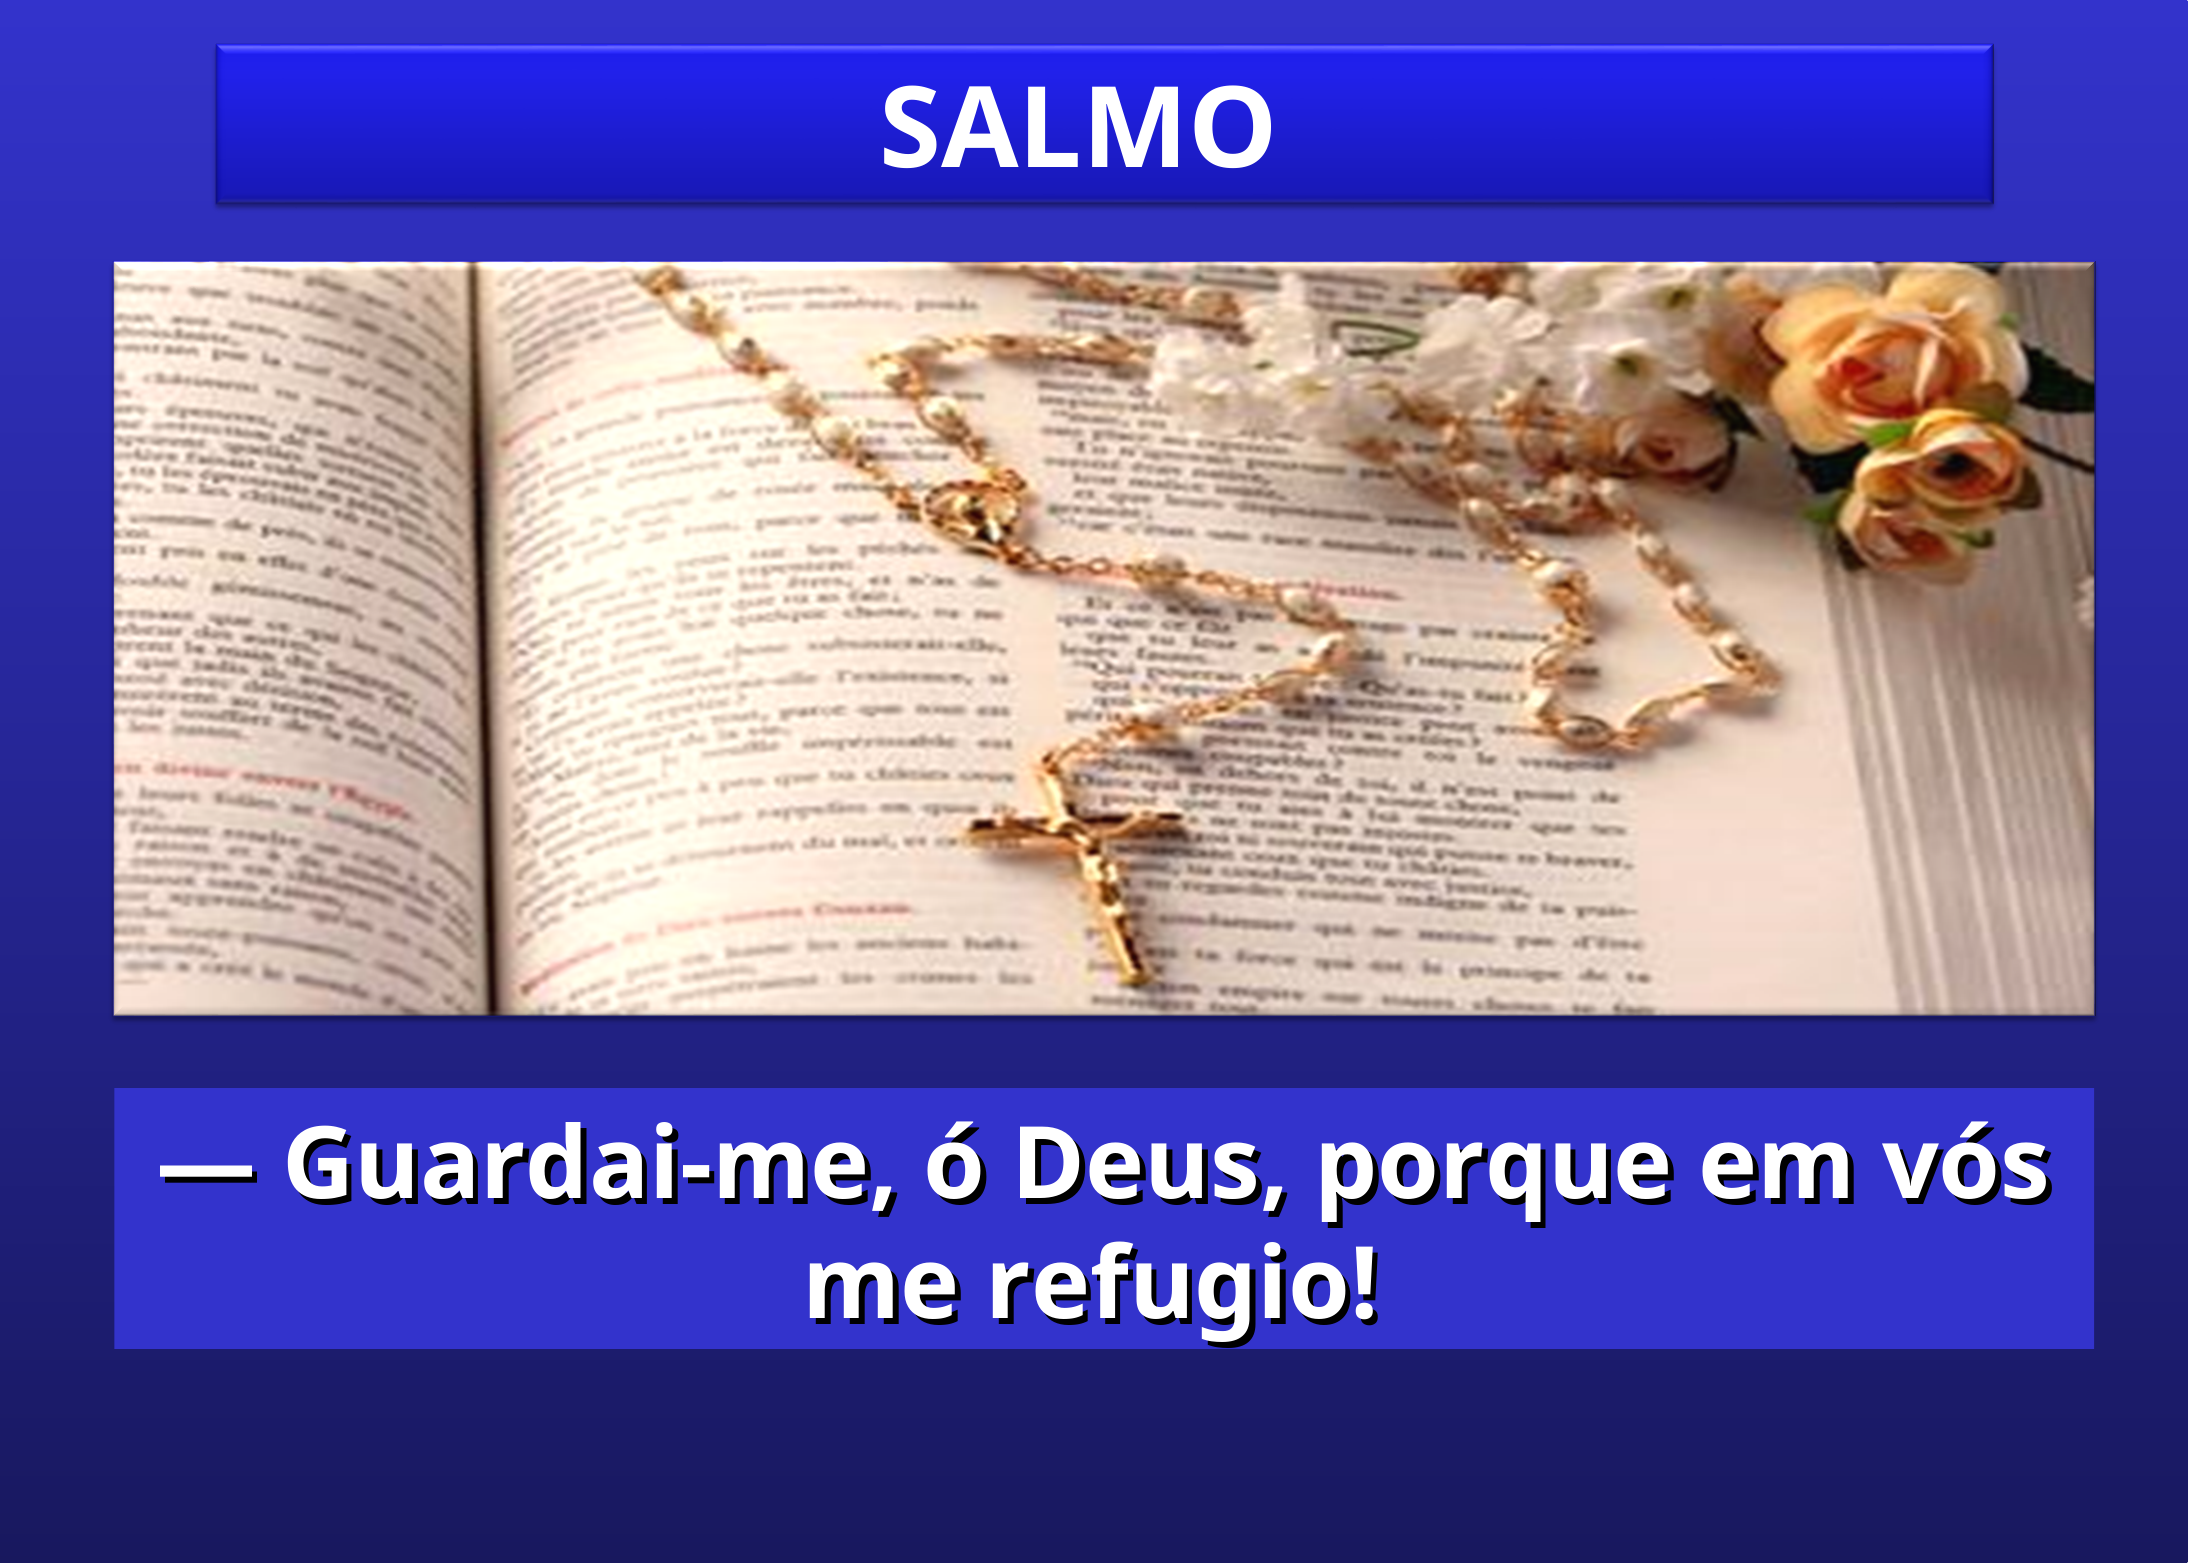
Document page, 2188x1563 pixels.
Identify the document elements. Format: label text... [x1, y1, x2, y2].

text_box — Guardai-me, ó Deus, porque em vós me refugio! [114, 1088, 2095, 1349]
picture [104, 16, 2104, 1029]
text_box SALMO [216, 44, 1993, 201]
